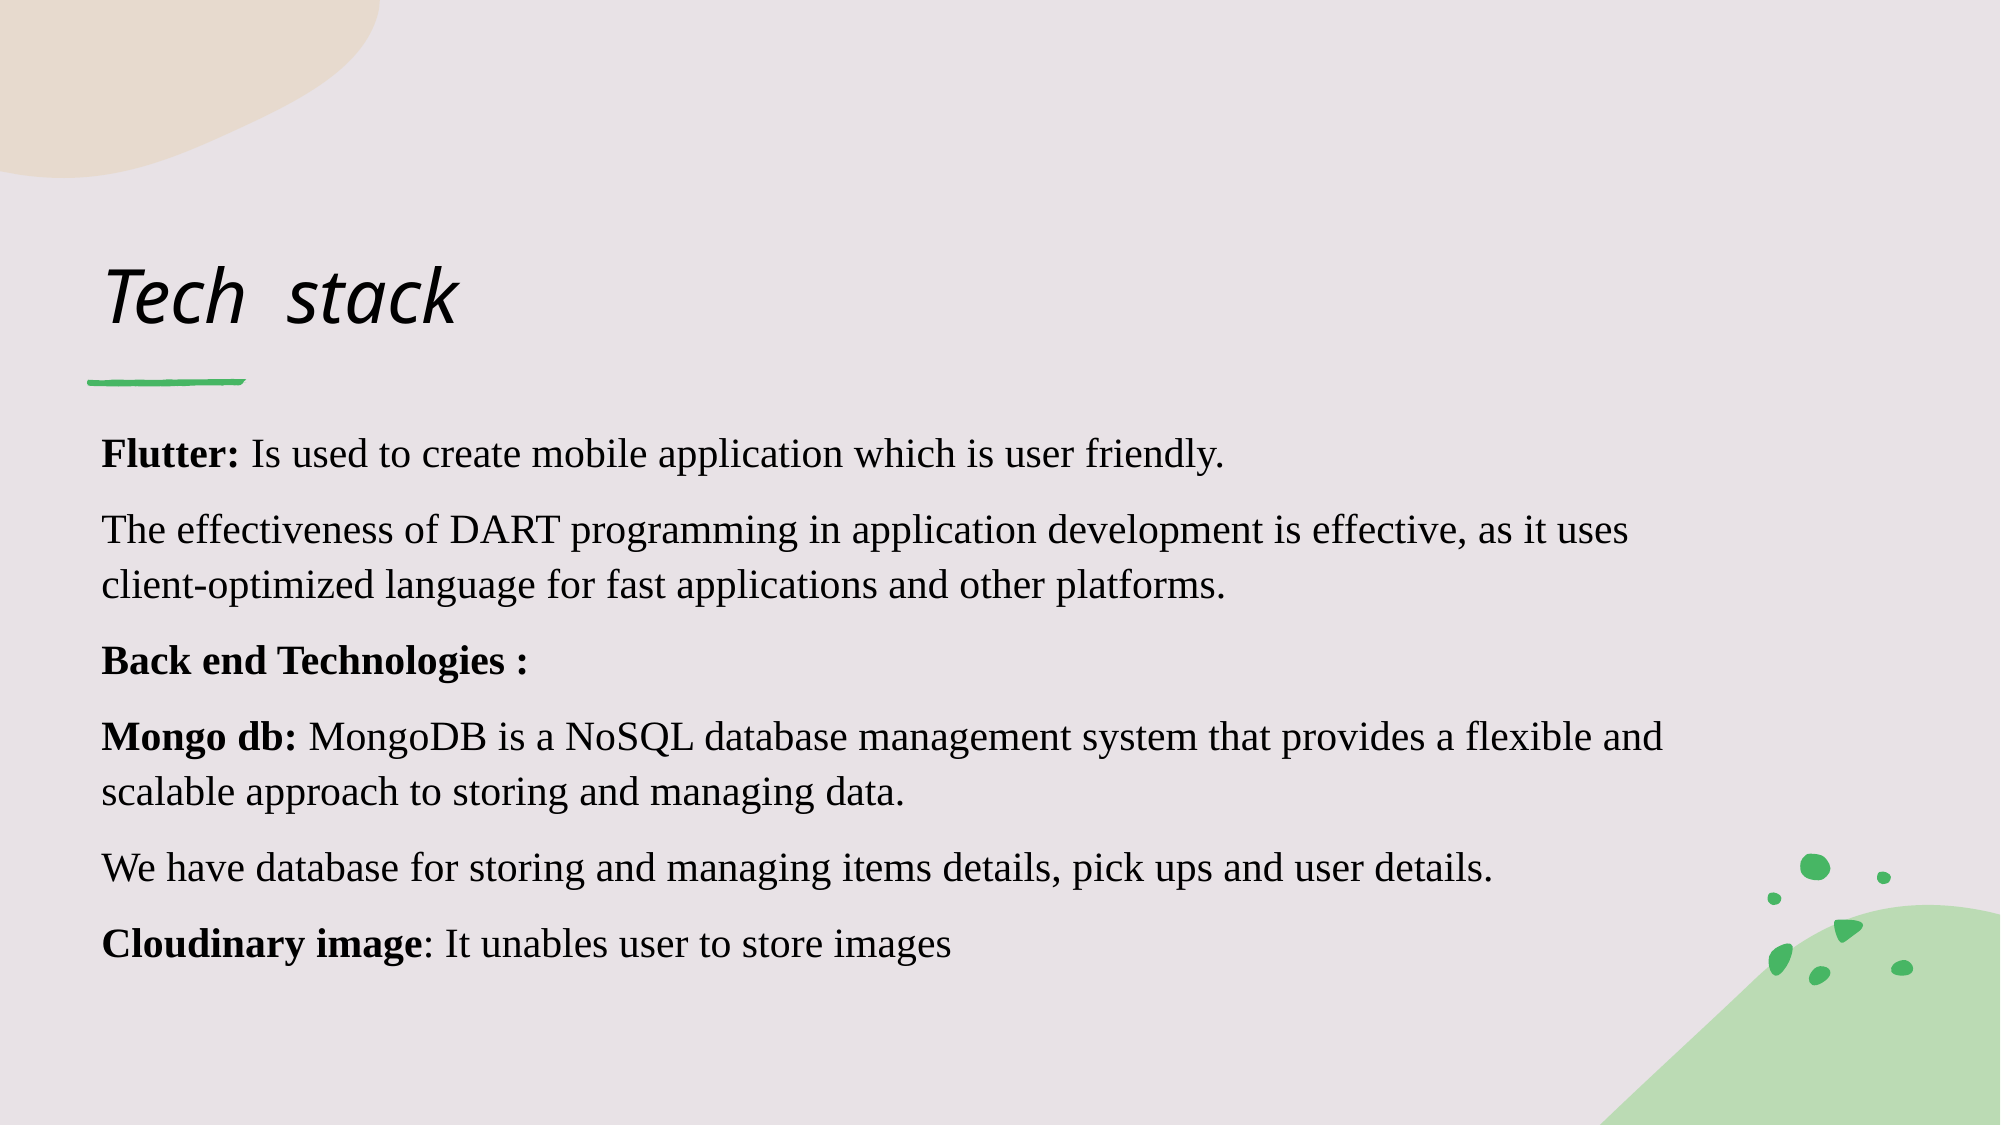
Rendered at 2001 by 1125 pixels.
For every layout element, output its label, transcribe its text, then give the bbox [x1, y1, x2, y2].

title Tech stack [86, 129, 1740, 347]
list Flutter: Is used to create mobile application which is user friendly. The effectiveness of DART programming in application development is effective, as it uses client-optimized language for fast applications and other platforms. Back end Technologies : Mongo db: MongoDB is a NoSQL database management system that provides a flexible and scalable approach to storing and managing data. We have database for storing and managing items details, pick ups and user details. Cloudinary image: It unables user to store images [86, 413, 1740, 996]
